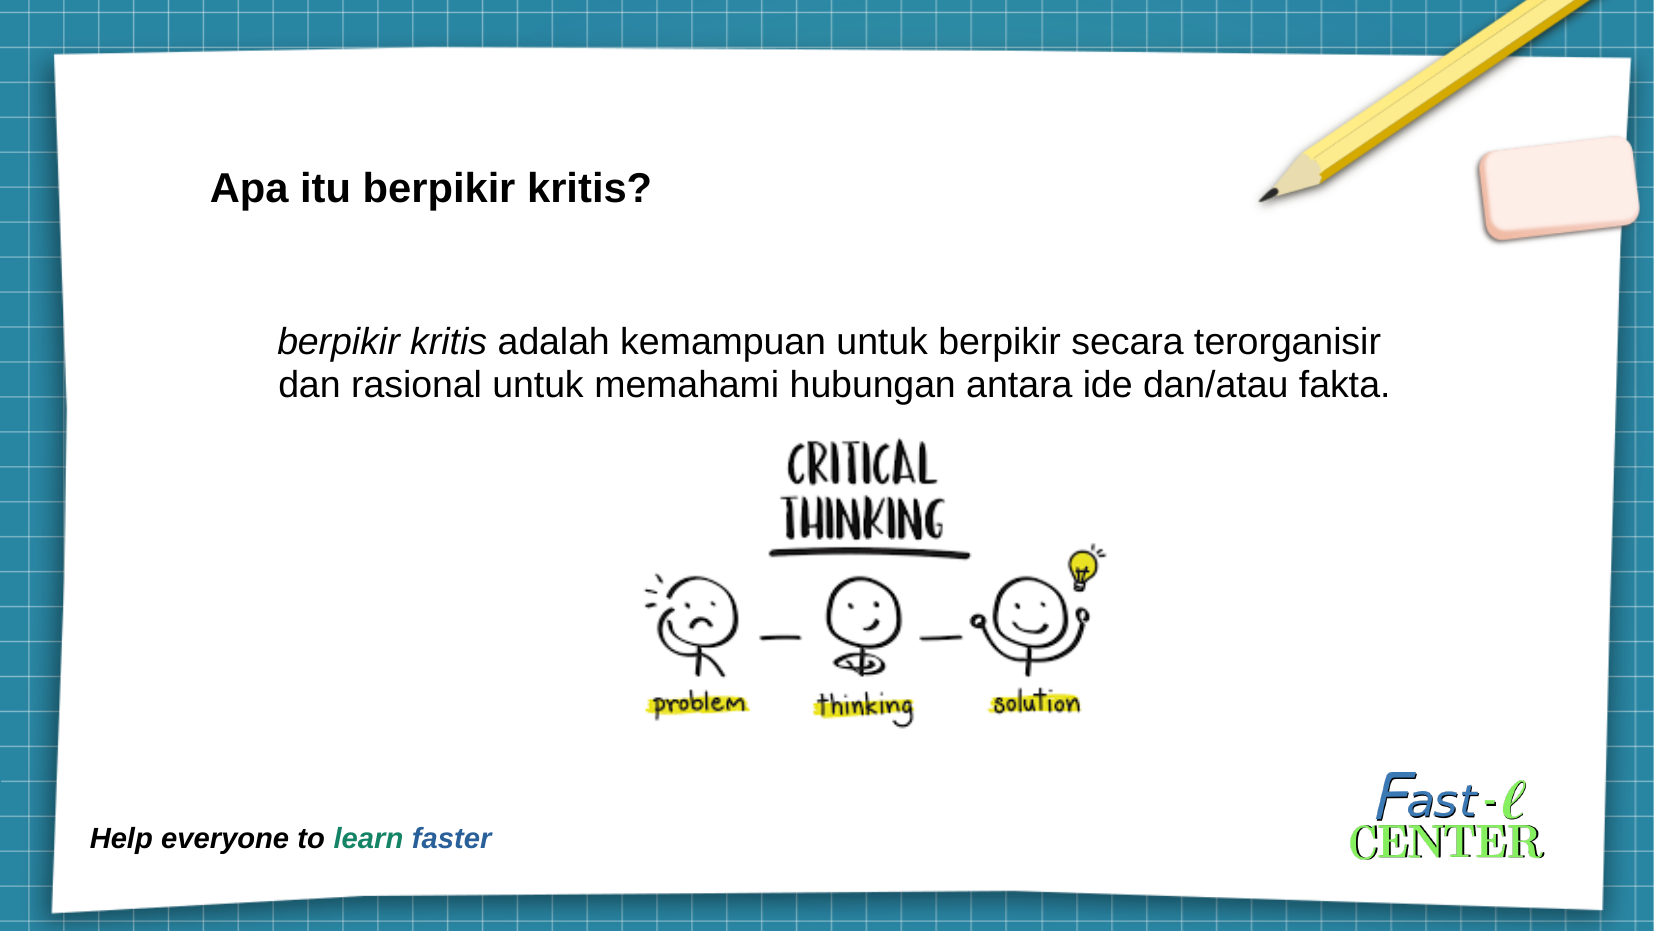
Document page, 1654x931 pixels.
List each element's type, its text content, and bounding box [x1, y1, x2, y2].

text_box berpikir kritis adalah kemampuan untuk berpikir secara terorganisir dan rasional untuk memahami hubungan antara ide dan/atau fakta. [262, 313, 1407, 413]
text_box Help everyone to learn faster [75, 814, 507, 863]
picture [0, 0, 1654, 931]
text_box Apa itu berpikir kritis? [150, 157, 713, 226]
